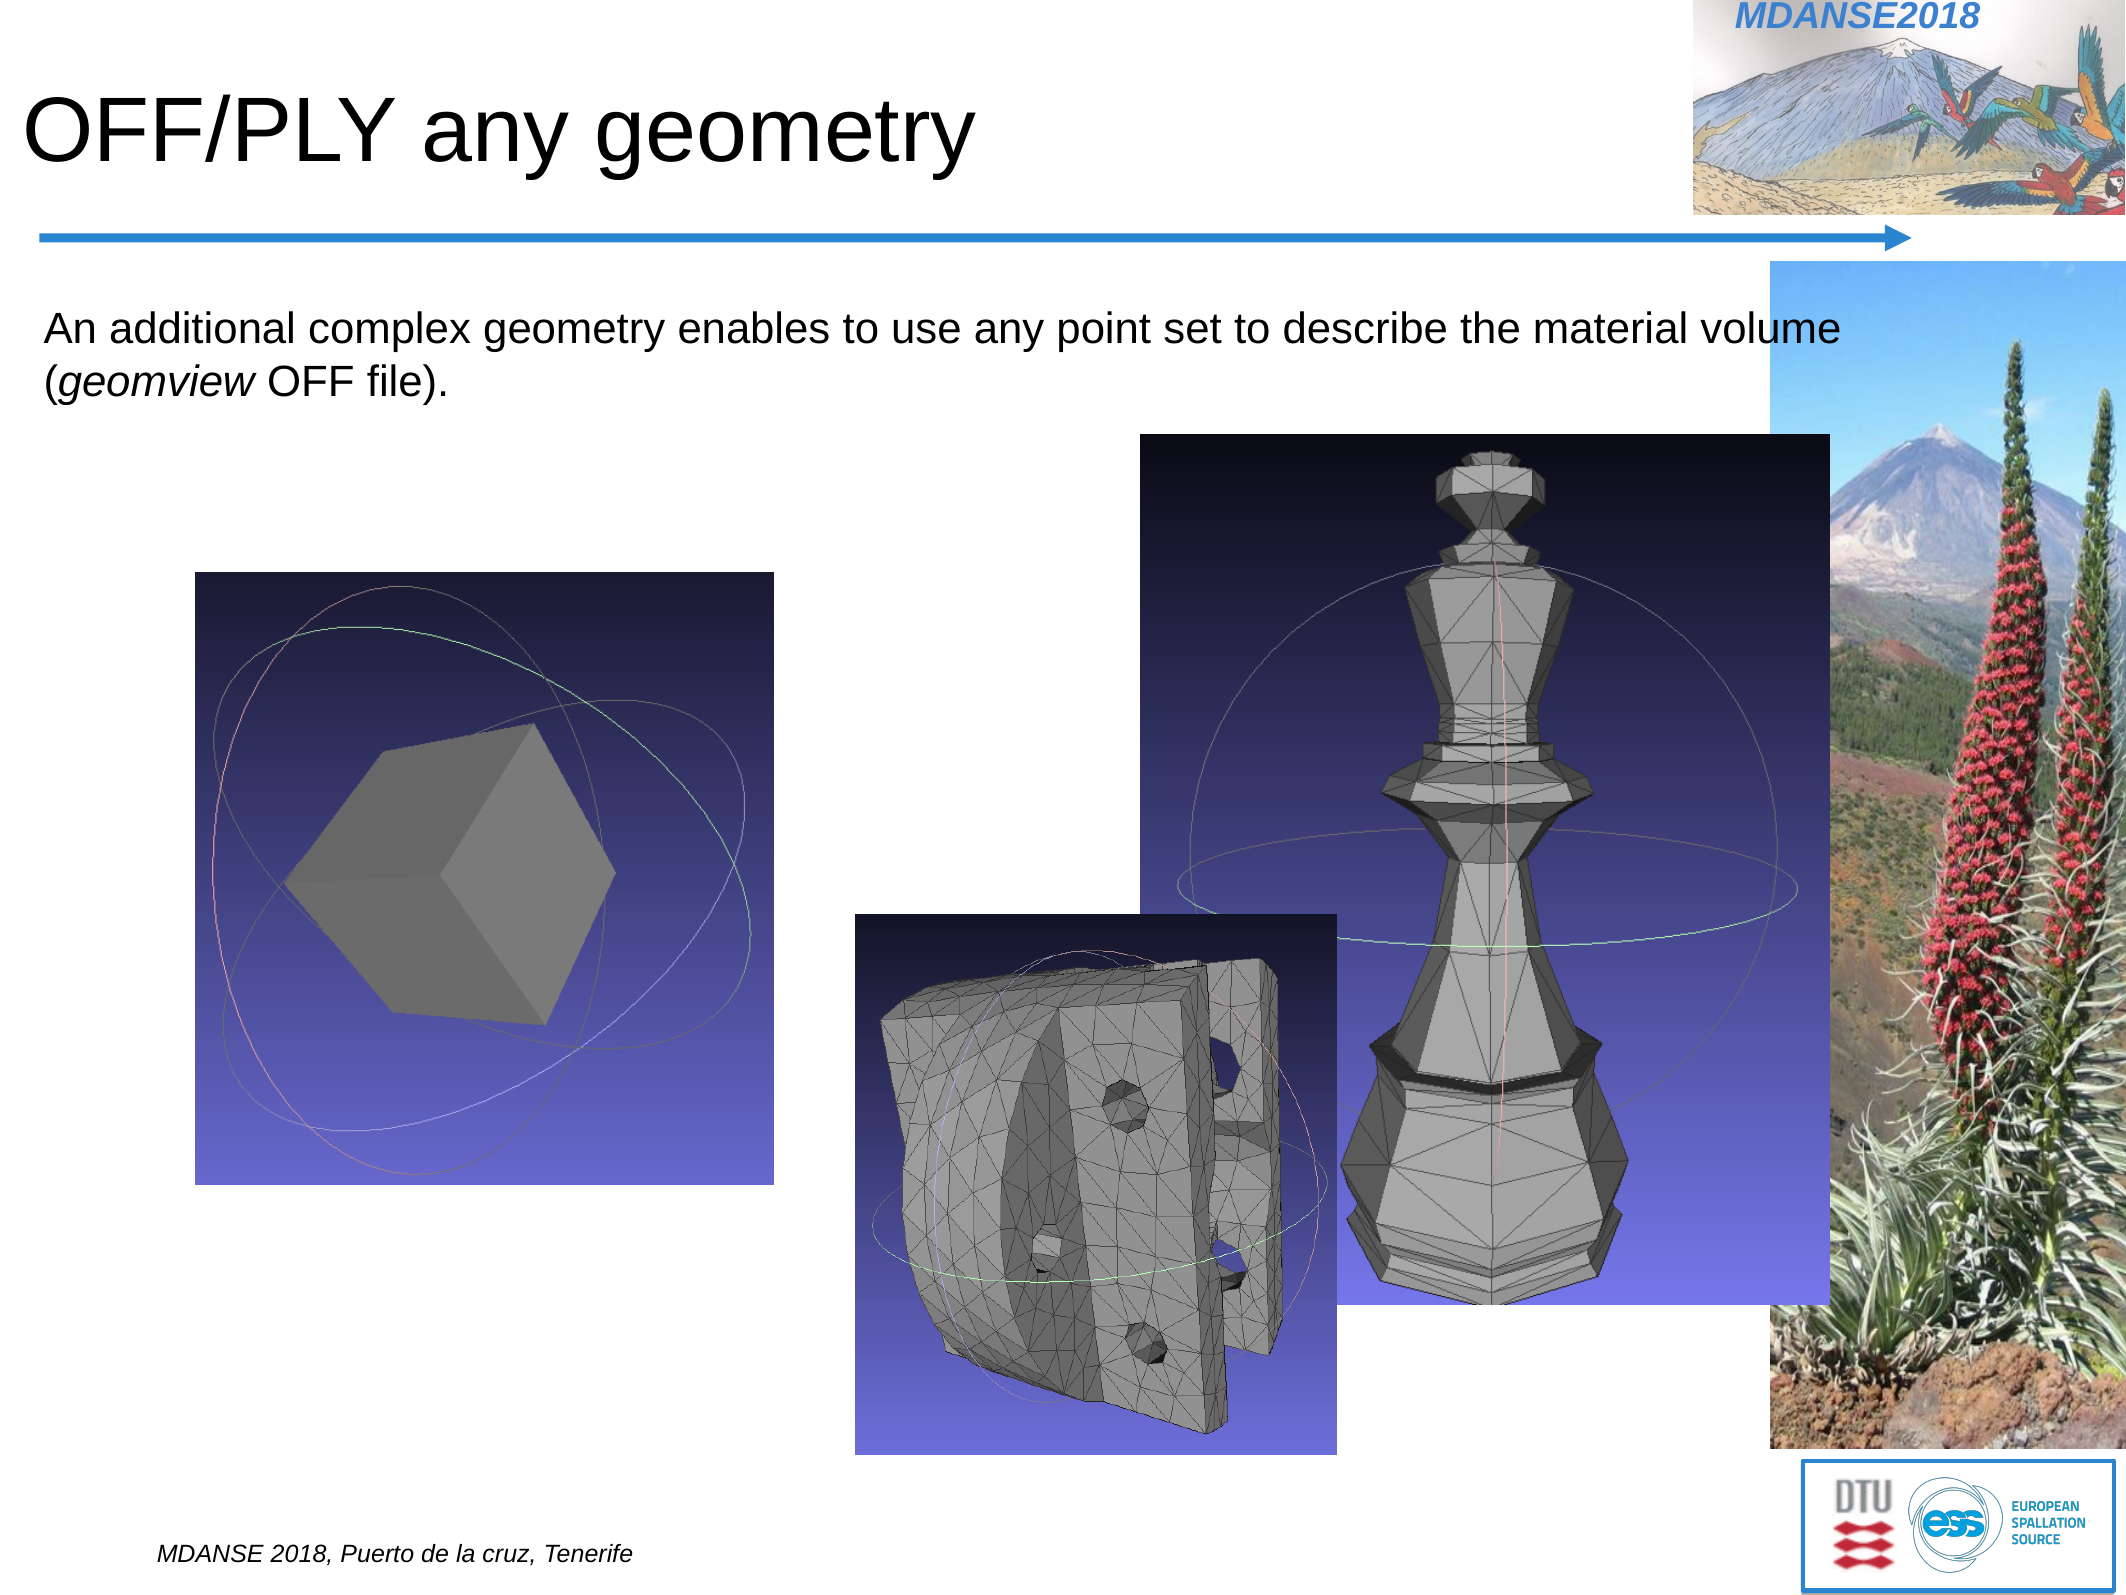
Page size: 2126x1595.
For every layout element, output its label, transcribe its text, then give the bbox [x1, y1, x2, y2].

picture [195, 572, 774, 1186]
picture [1908, 1477, 2085, 1573]
picture [1832, 1477, 1897, 1573]
text_box An additional complex geometry enables to use any point set to describe the material volume (geomview OFF file). [43, 300, 1936, 611]
picture [1693, 0, 2125, 215]
picture [855, 261, 2126, 1456]
text_box OFF/PLY any geometry [22, 40, 1406, 209]
